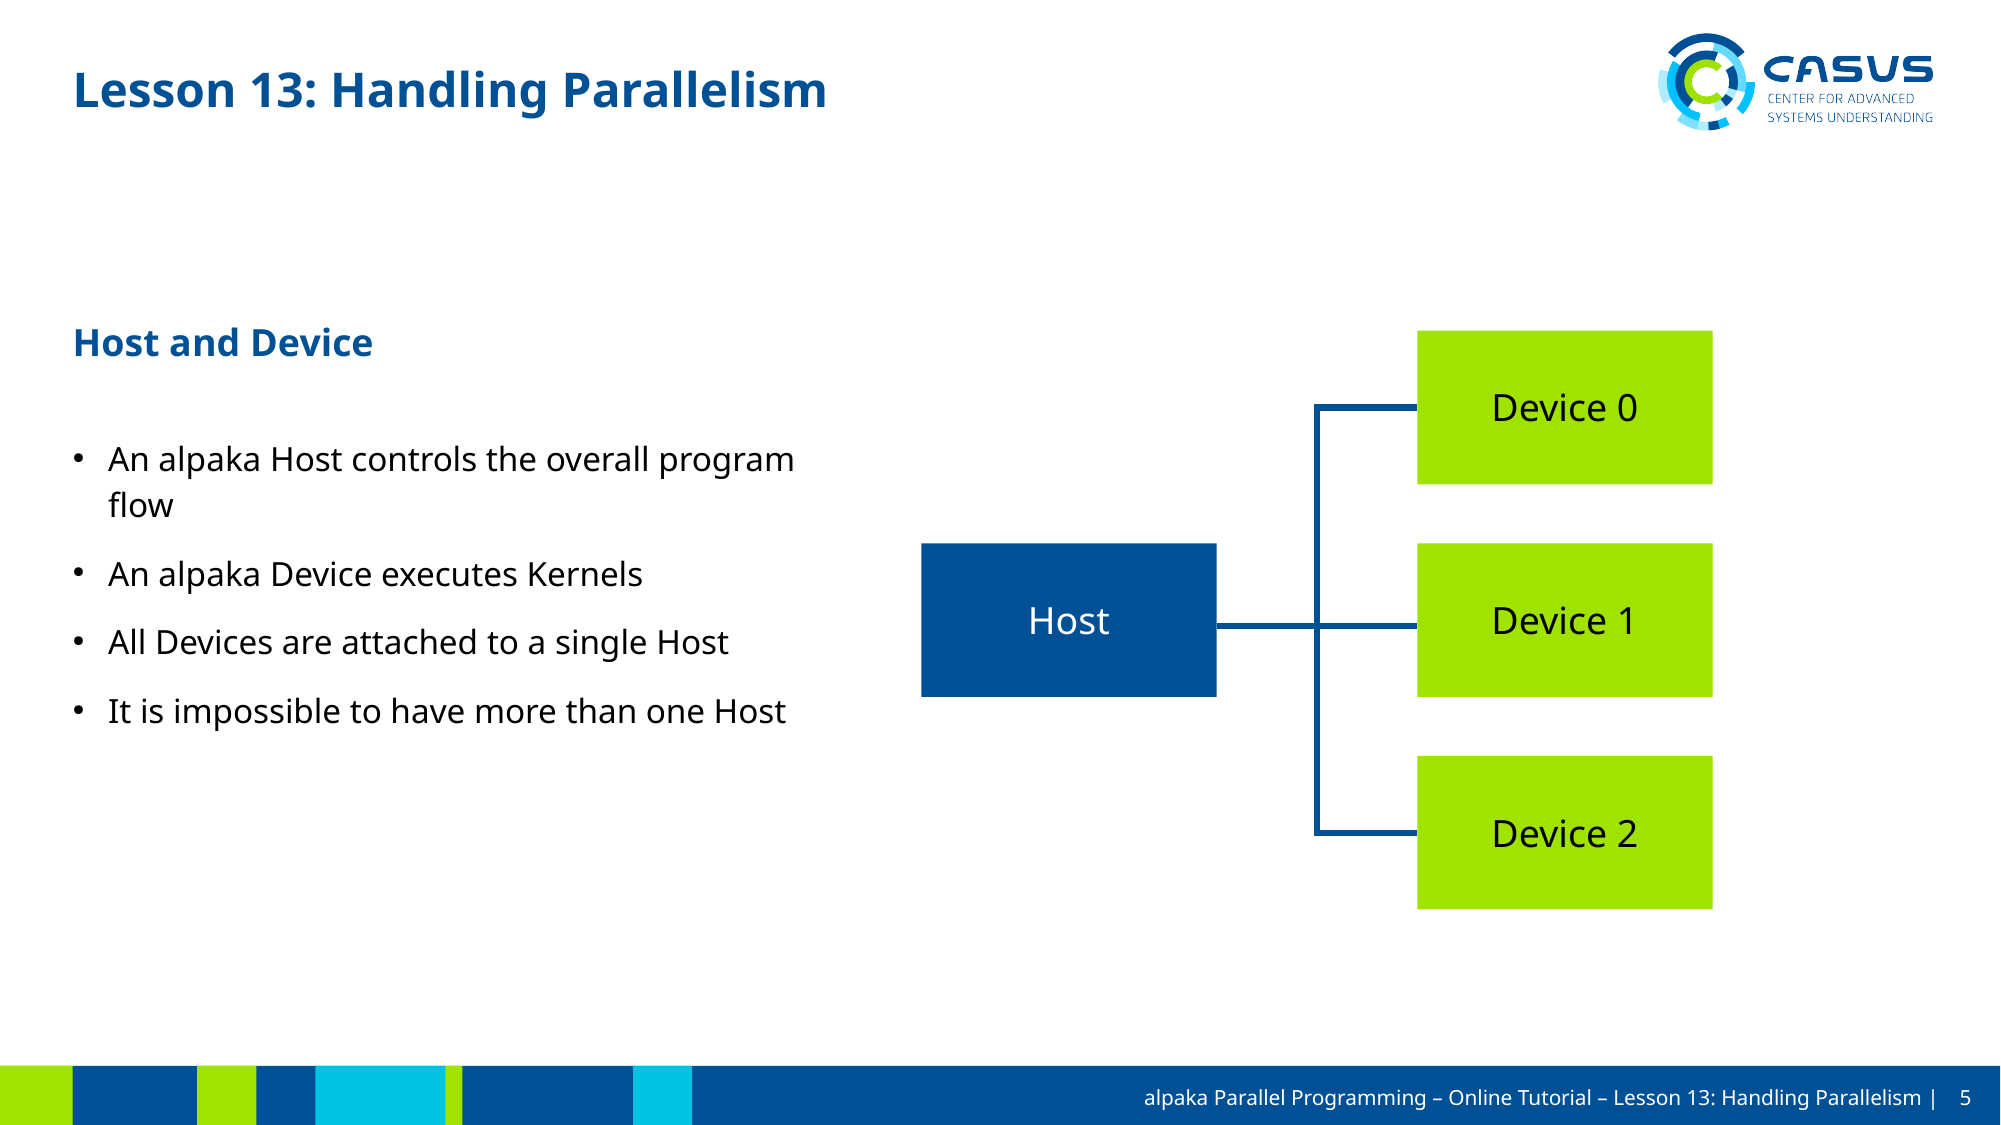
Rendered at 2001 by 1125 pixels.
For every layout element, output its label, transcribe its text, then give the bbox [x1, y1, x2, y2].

picture [1658, 33, 1933, 131]
list Host and Device An alpaka Host controls the overall program flow An alpaka Device executes Kernels All Devices are attached to a single Host It is impossible to have more than one Host [72, 316, 828, 979]
text_box Device 2 [1417, 755, 1713, 910]
text_box Host [921, 543, 1217, 697]
text_box Device 1 [1417, 543, 1713, 697]
title Lesson 13: Handling Parallelism [72, 54, 1620, 123]
text_box Device 0 [1417, 330, 1713, 485]
